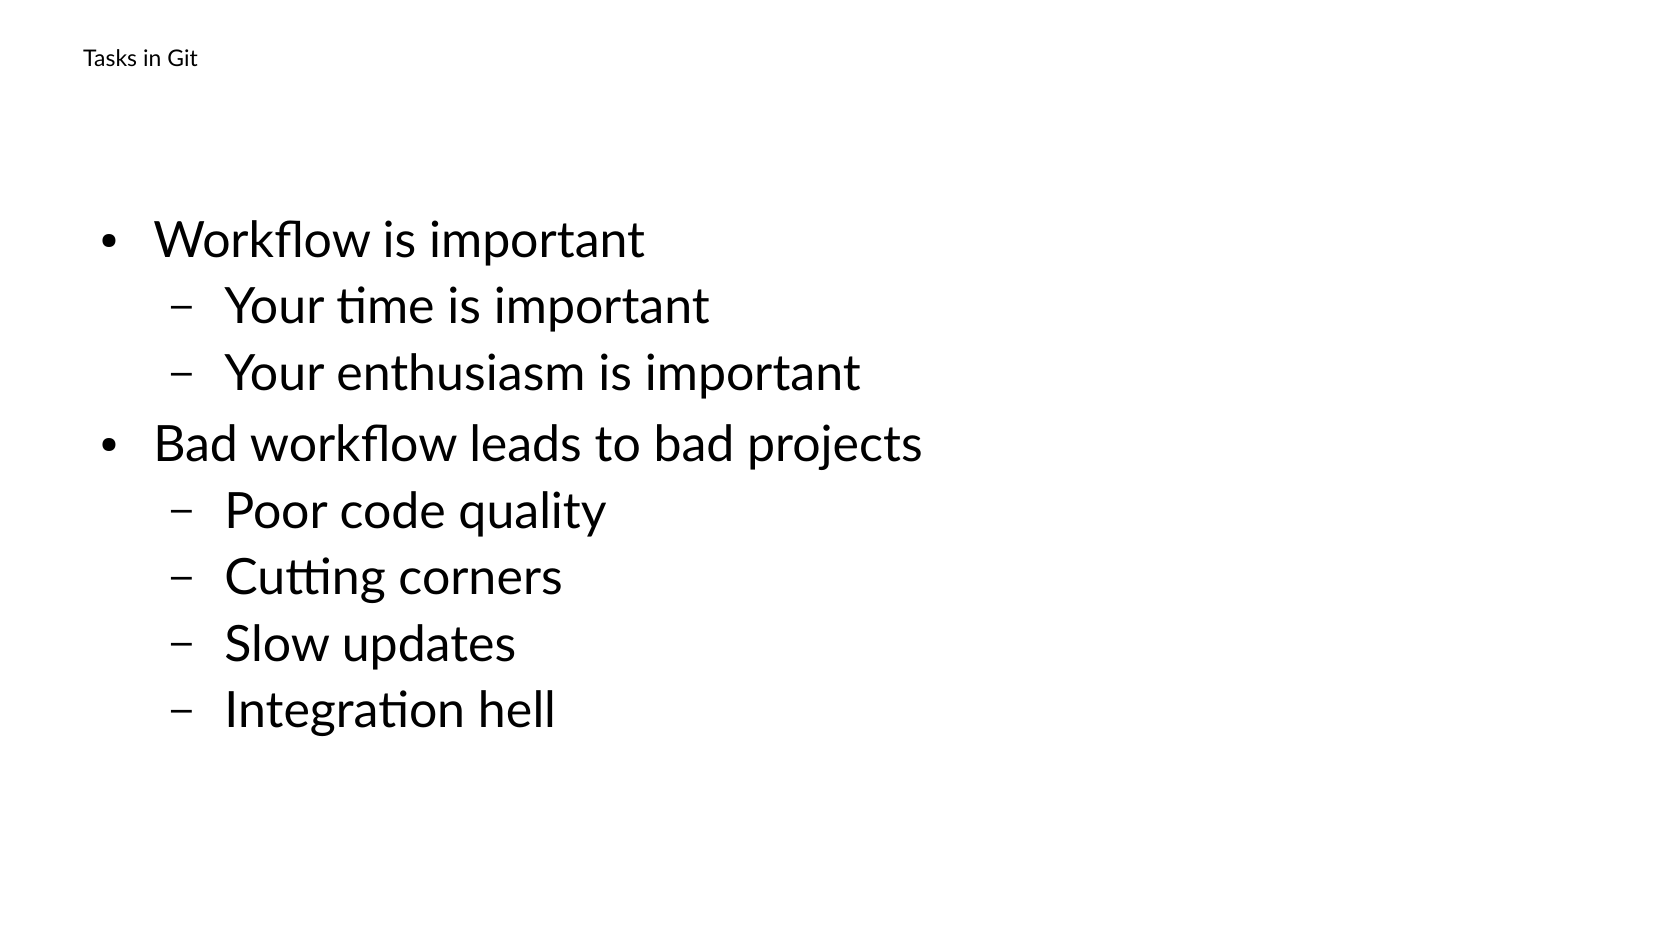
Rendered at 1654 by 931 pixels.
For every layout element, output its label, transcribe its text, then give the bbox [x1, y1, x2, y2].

list Workflow is important Your time is important Your enthusiasm is important Bad workflow leads to bad projects Poor code quality Cutting corners Slow updates Integration hell [82, 217, 1571, 839]
title Tasks in Git [83, 0, 1571, 119]
